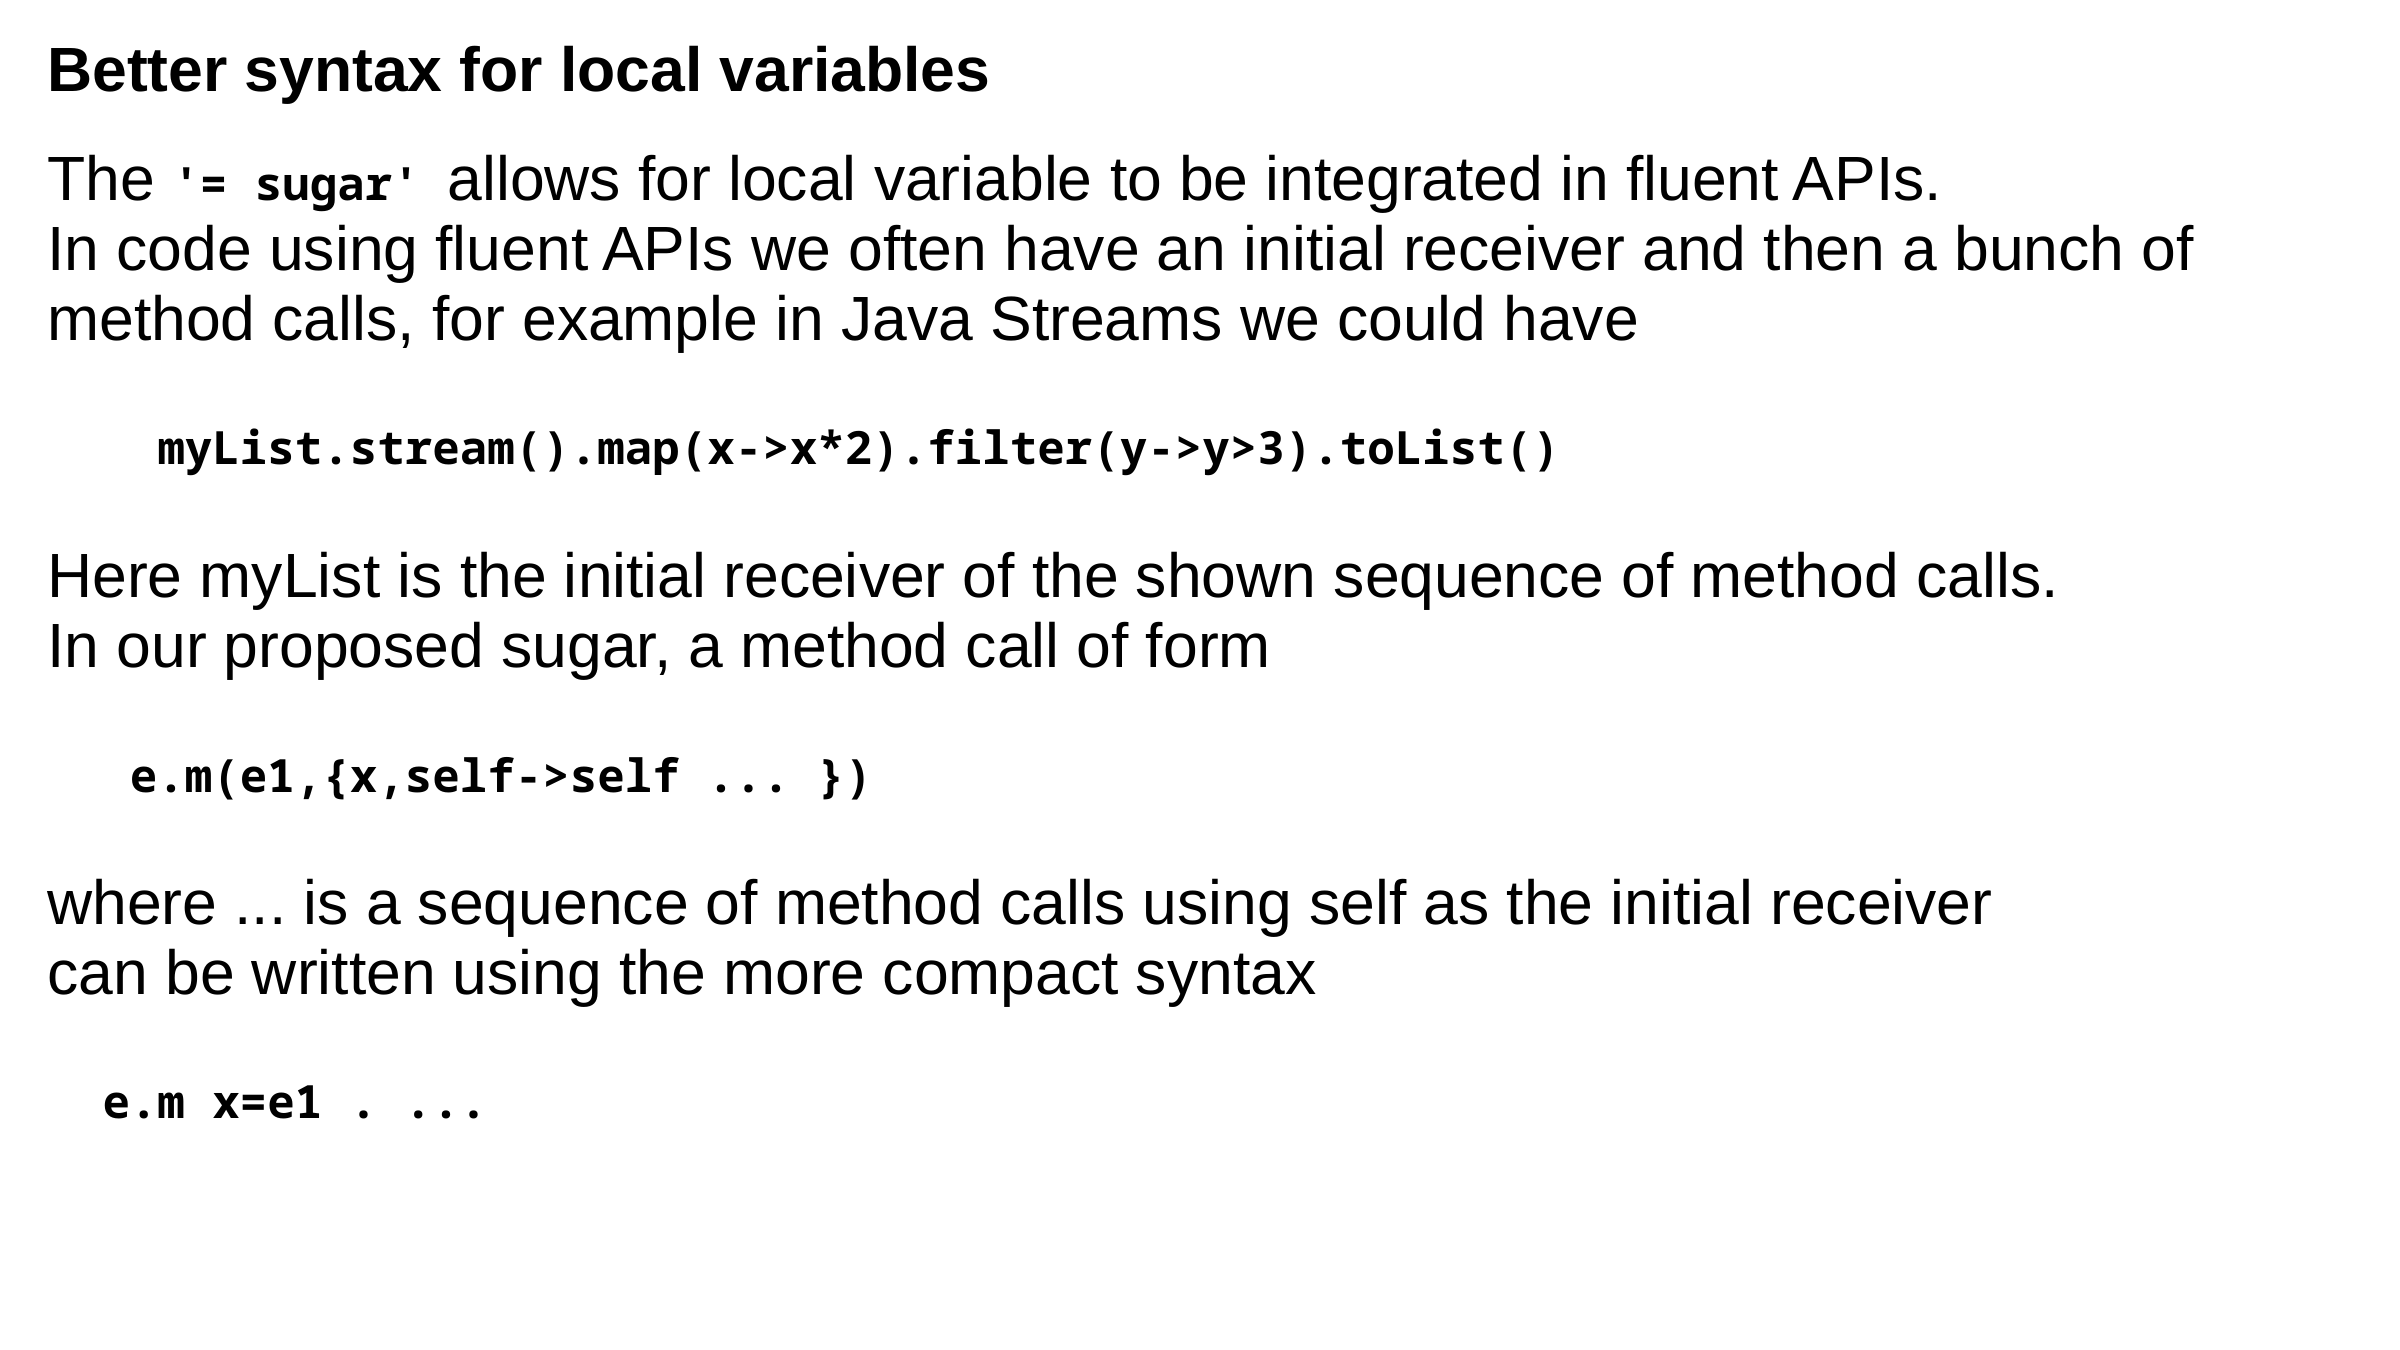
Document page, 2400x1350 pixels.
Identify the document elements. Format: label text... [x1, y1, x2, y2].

text_box Better syntax for local variables The '= sugar' allows for local variable to be integrated in fluent APIs. In code using fluent APIs we often have an initial receiver and then a bunch of method calls, for example in Java Streams we could have myList.stream().map(x->x*2).filter(y->y>3).toList() Here myList is the initial receiver of the shown sequence of method calls. In our proposed sugar, a method call of form e.m(e1,{x,self->self ... }) where ... is a sequence of method calls using self as the initial receiver can be written using the more compact syntax e.m x=e1 . ... [32, 27, 2358, 1350]
